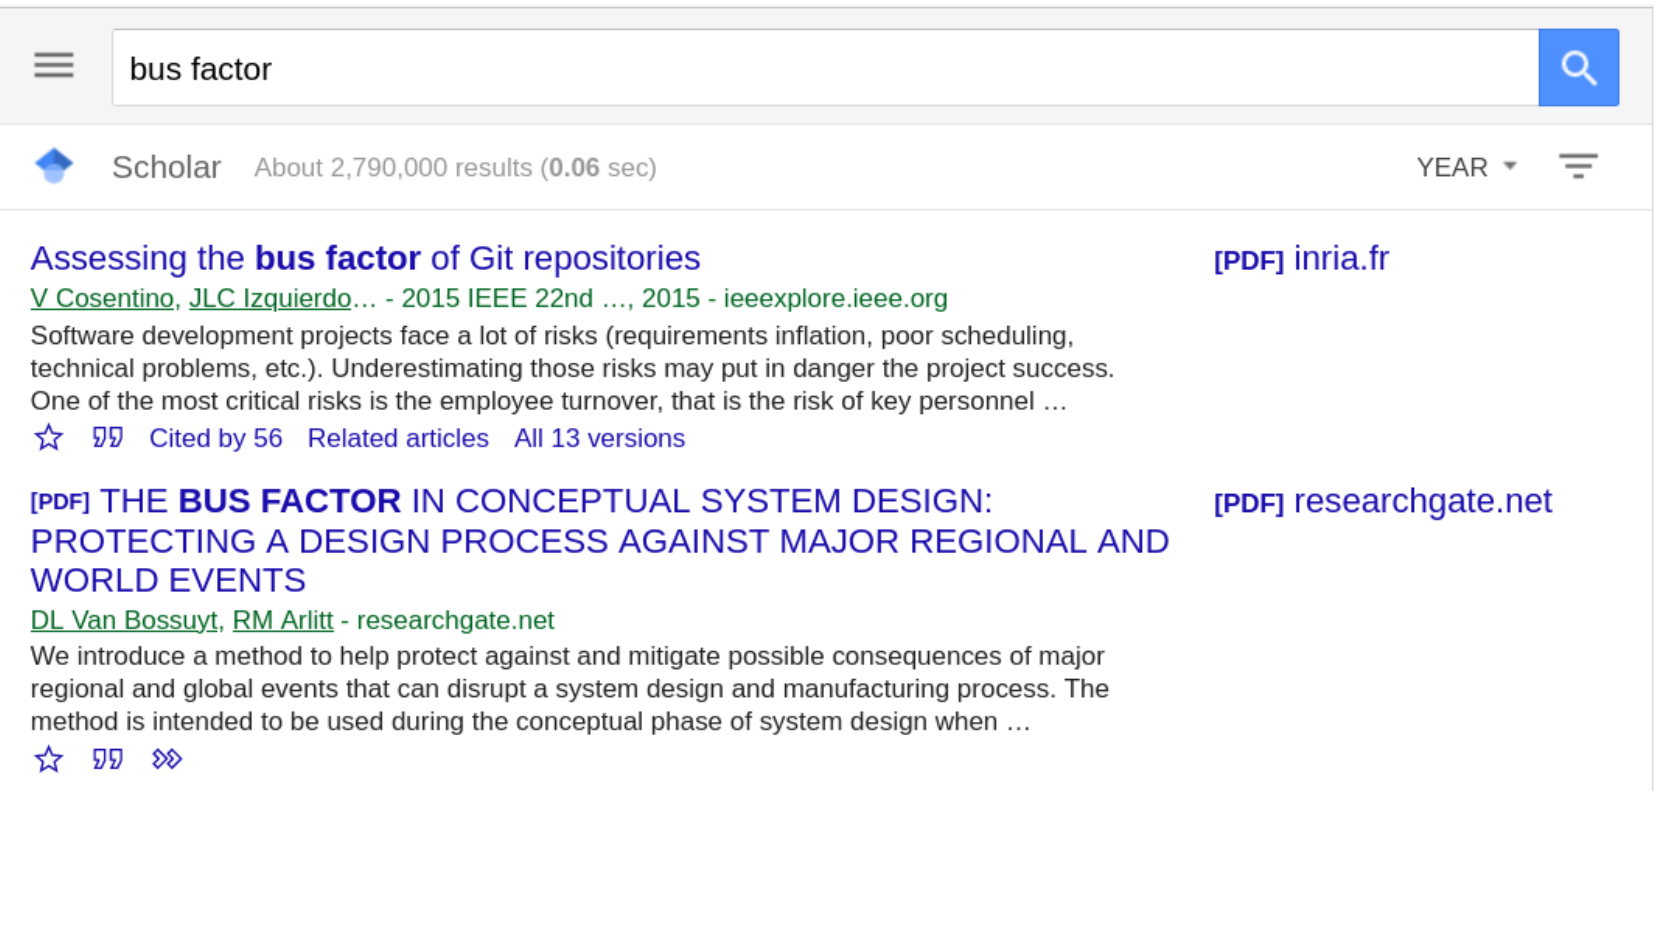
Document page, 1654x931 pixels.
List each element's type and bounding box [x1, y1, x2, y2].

picture [0, 4, 1654, 791]
